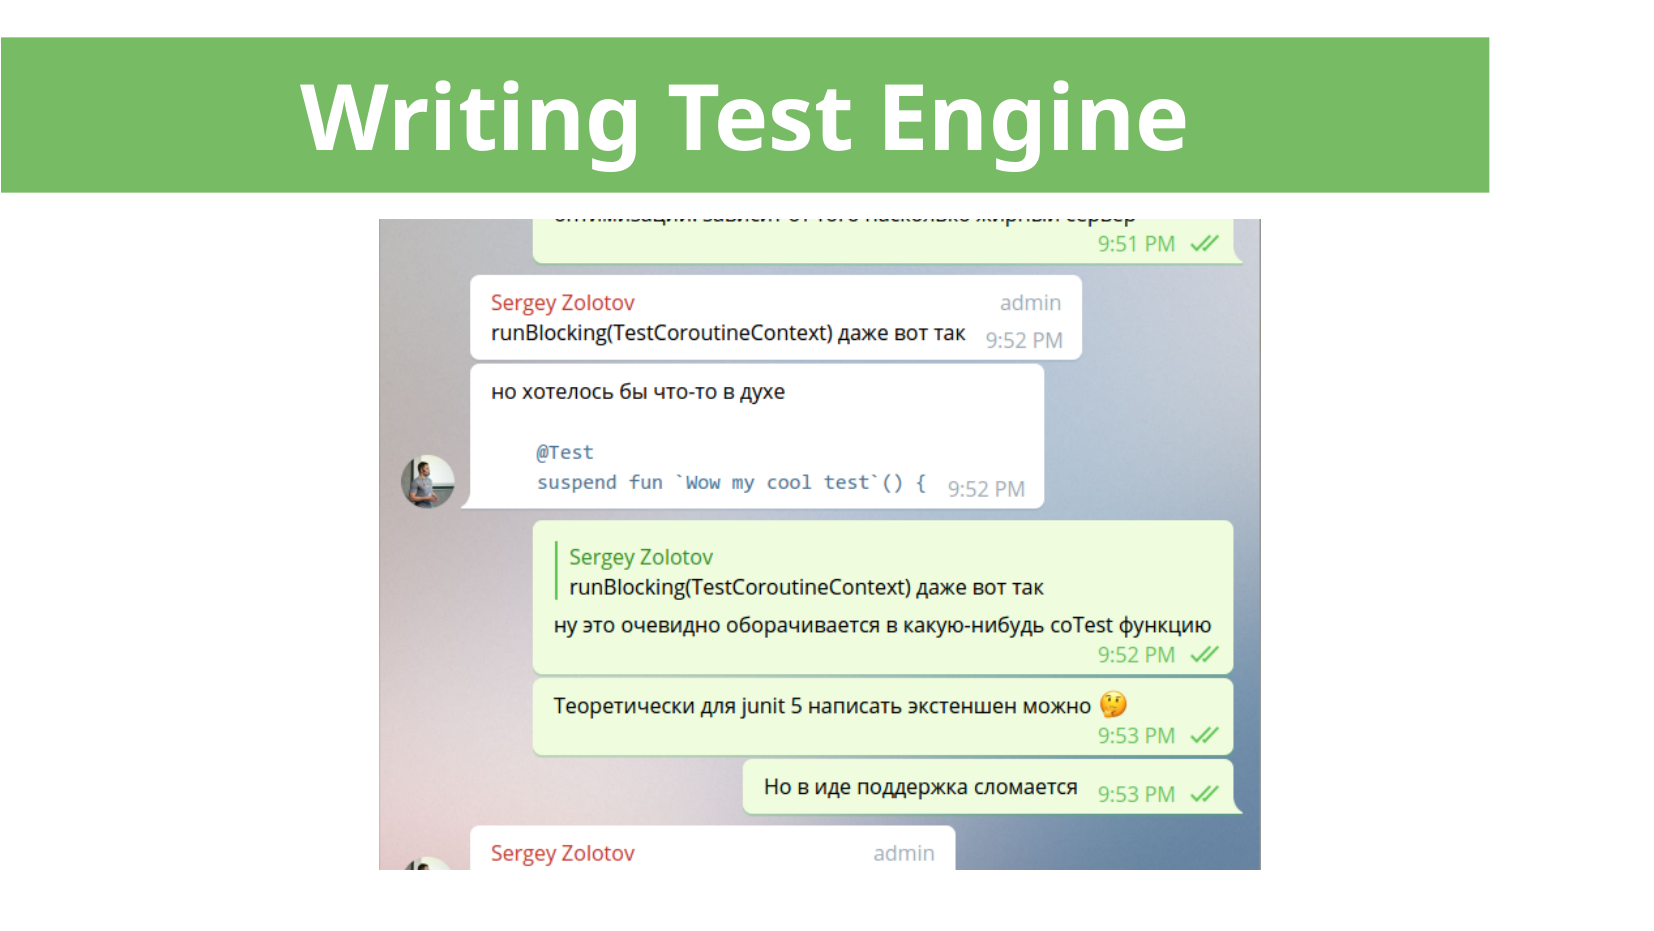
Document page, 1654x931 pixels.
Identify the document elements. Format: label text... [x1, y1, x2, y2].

picture [379, 219, 1261, 871]
title Writing Test Engine [1, 37, 1490, 193]
